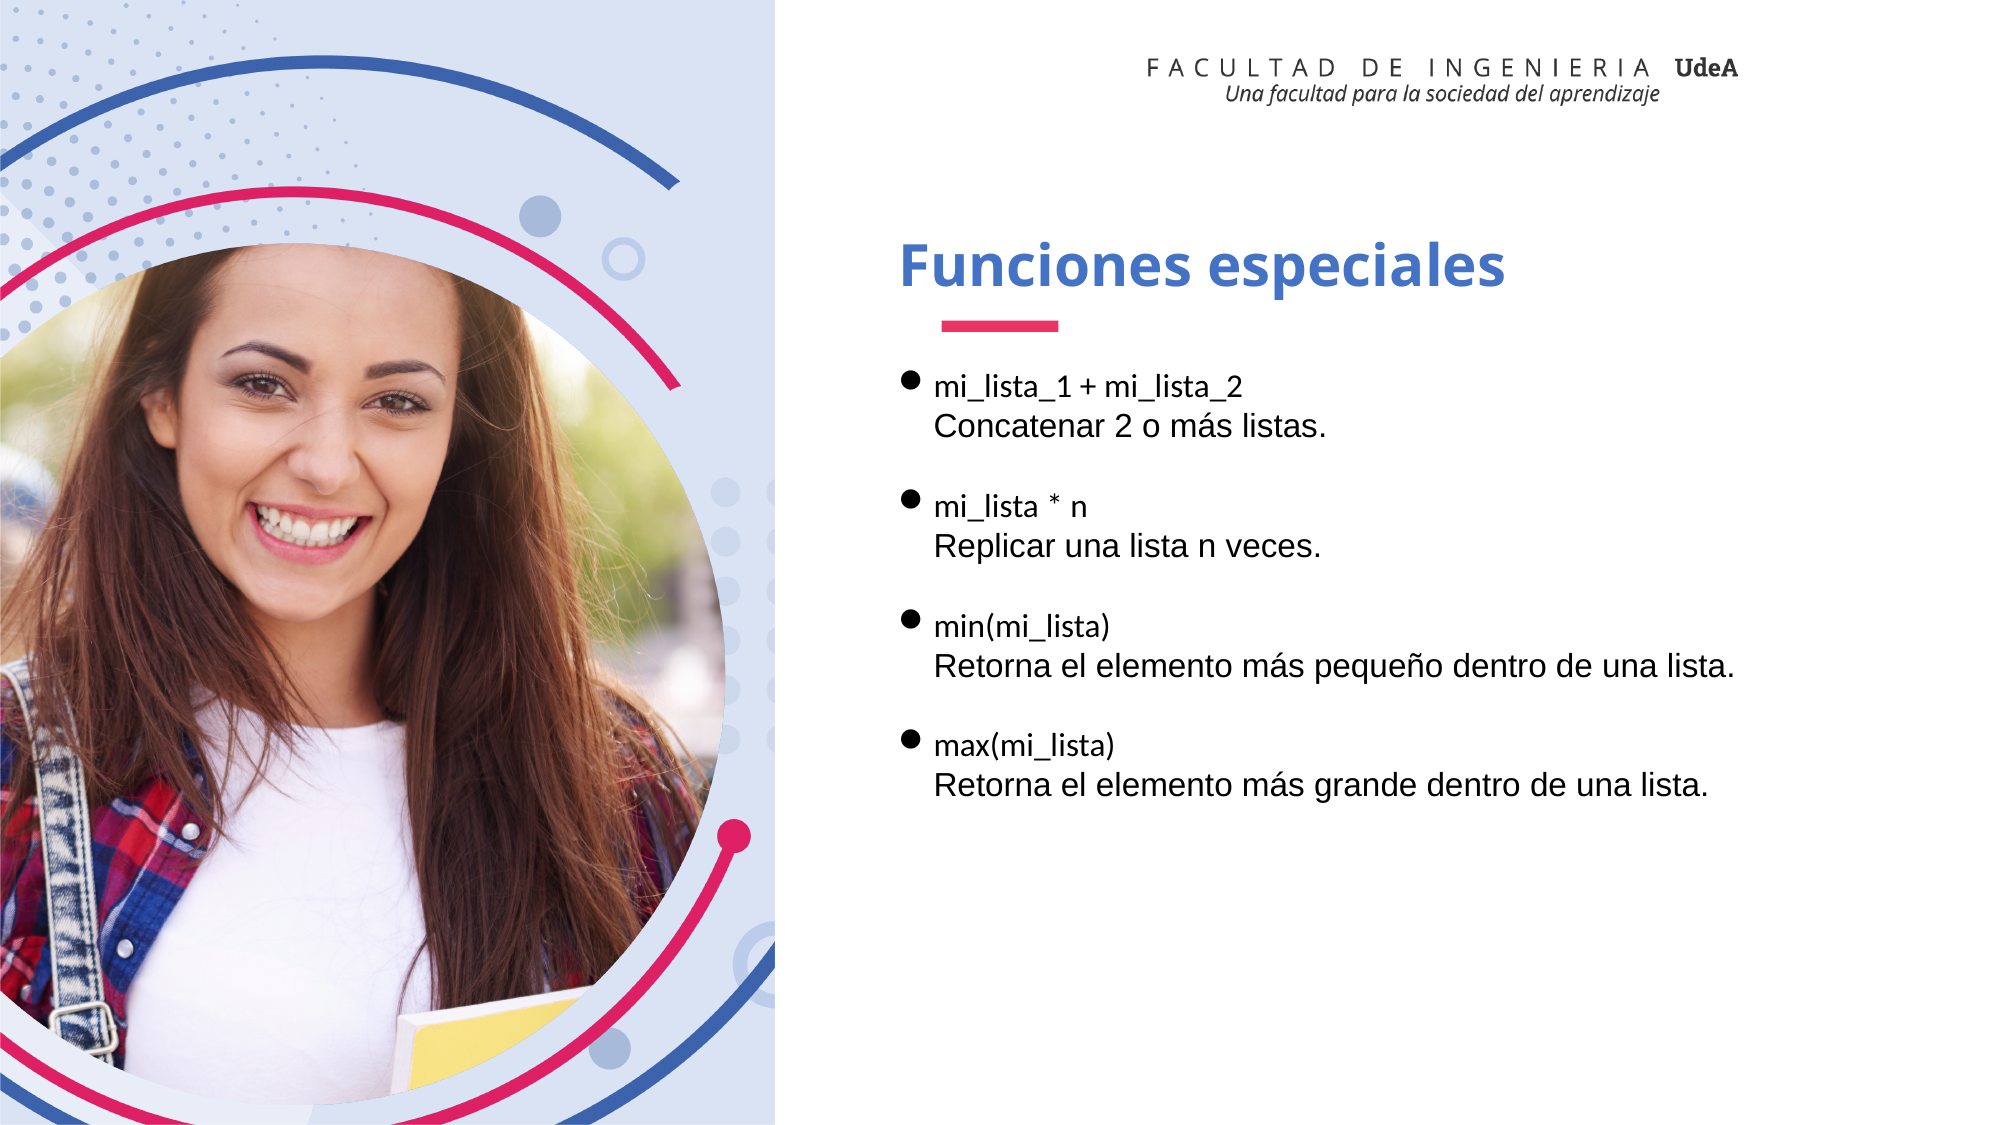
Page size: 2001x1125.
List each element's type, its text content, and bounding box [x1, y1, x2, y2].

picture [0, 0, 775, 1125]
picture [1148, 57, 1738, 106]
text_box mi_lista_1 + mi_lista_2 Concatenar 2 o más listas. mi_lista * n Replicar una lista n veces. min(mi_lista) Retorna el elemento más pequeño dentro de una lista. max(mi_lista) Retorna el elemento más grande dentro de una lista. [883, 356, 1859, 811]
text_box Funciones especiales [883, 212, 1780, 324]
